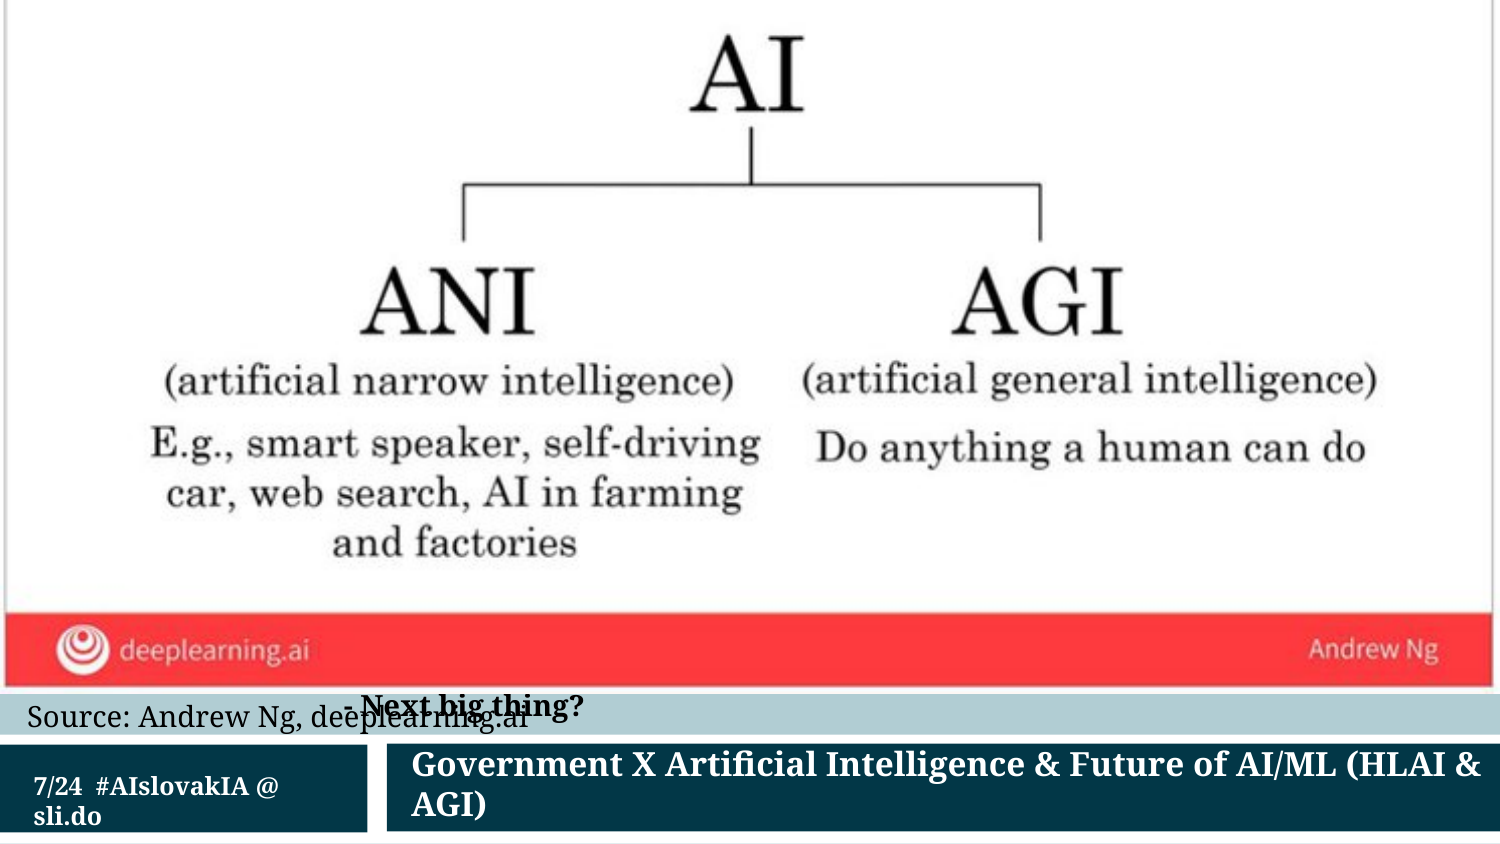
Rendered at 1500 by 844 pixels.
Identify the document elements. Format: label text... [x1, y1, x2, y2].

text_box Government X Artificial Intelligence & Future of AI/ML (HLAI & AGI) [400, 740, 1500, 826]
text_box Source: Andrew Ng, deeplearning.ai [15, 657, 1475, 749]
text_box 7/24 #AIslovakIA @ sli.do [22, 764, 362, 808]
picture [0, 0, 1500, 732]
